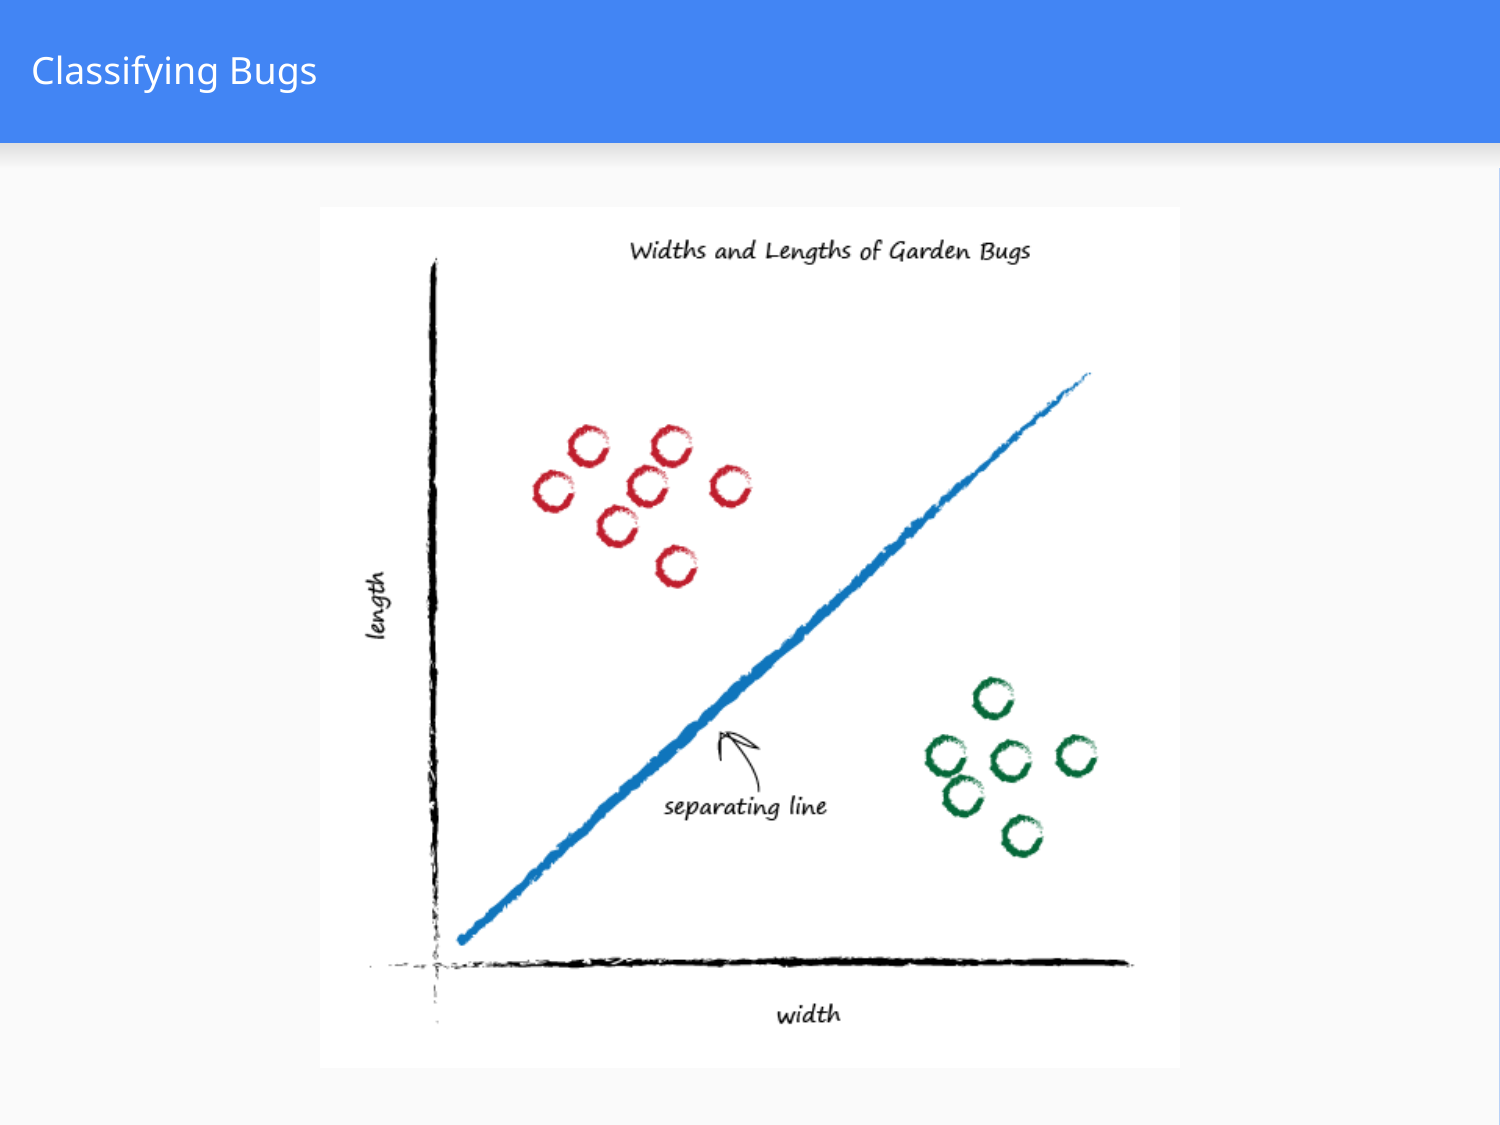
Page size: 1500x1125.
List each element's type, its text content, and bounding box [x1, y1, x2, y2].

picture [320, 207, 1180, 1068]
title Classifying Bugs [16, 3, 1464, 136]
